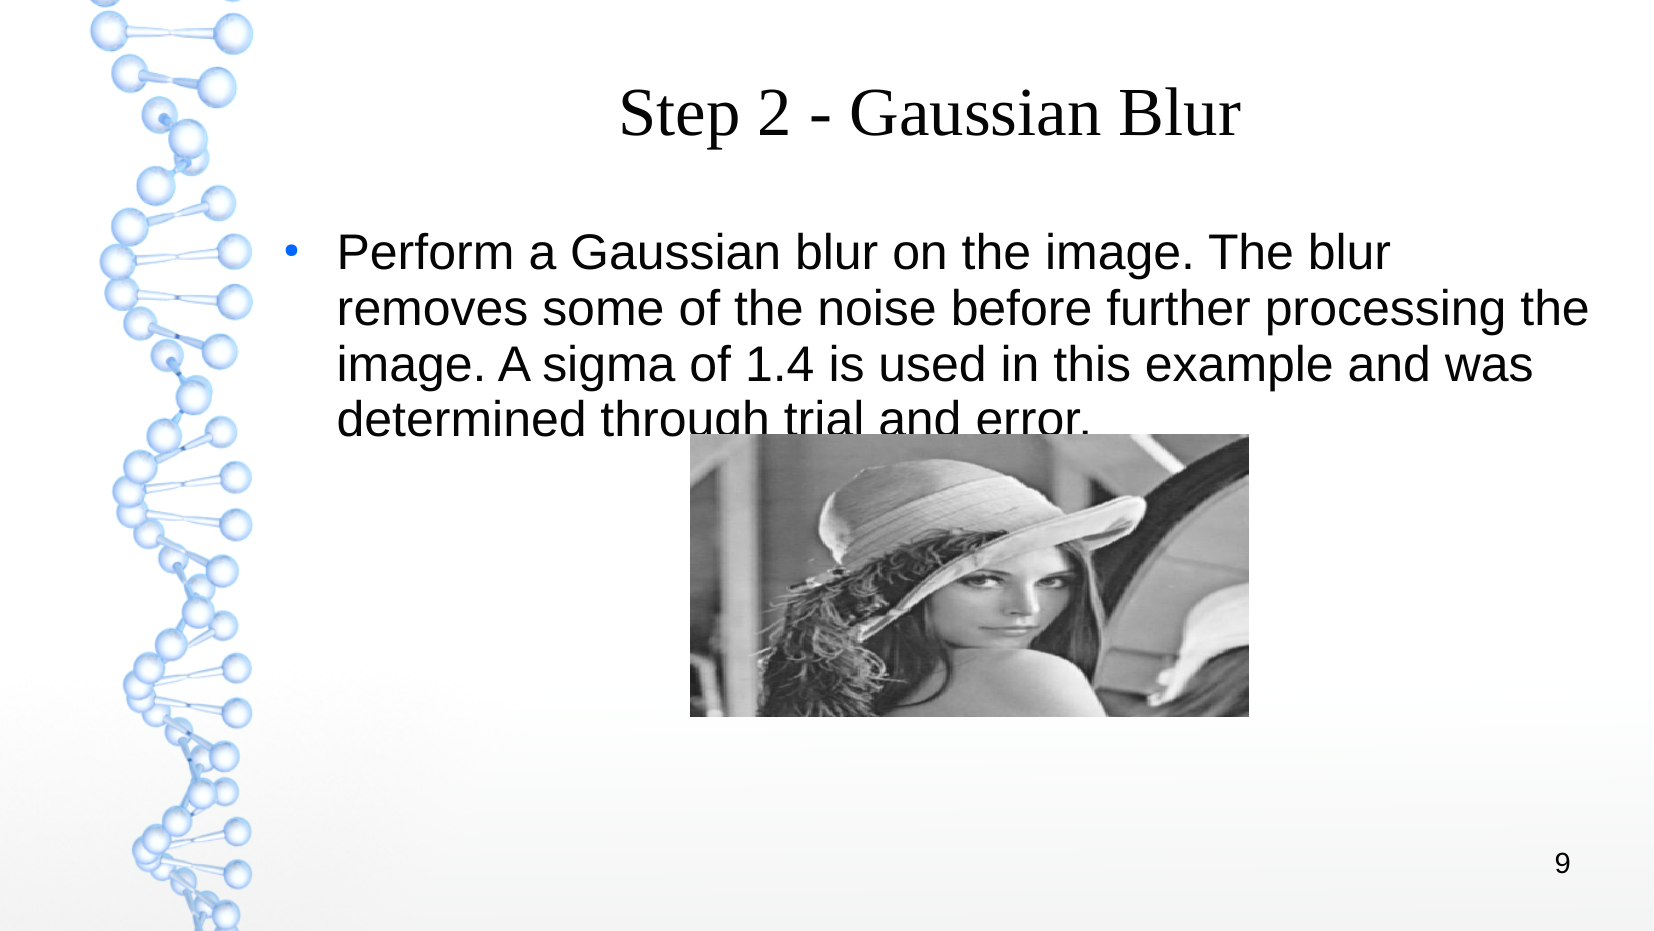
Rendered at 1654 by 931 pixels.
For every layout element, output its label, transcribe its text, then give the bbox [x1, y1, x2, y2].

title Step 2 - Gaussian Blur [265, 35, 1595, 189]
list Perform a Gaussian blur on the image. The blur removes some of the noise before further processing the image. A sigma of 1.4 is used in this example and was determined through trial and error. [265, 224, 1595, 764]
picture [0, 0, 1654, 931]
